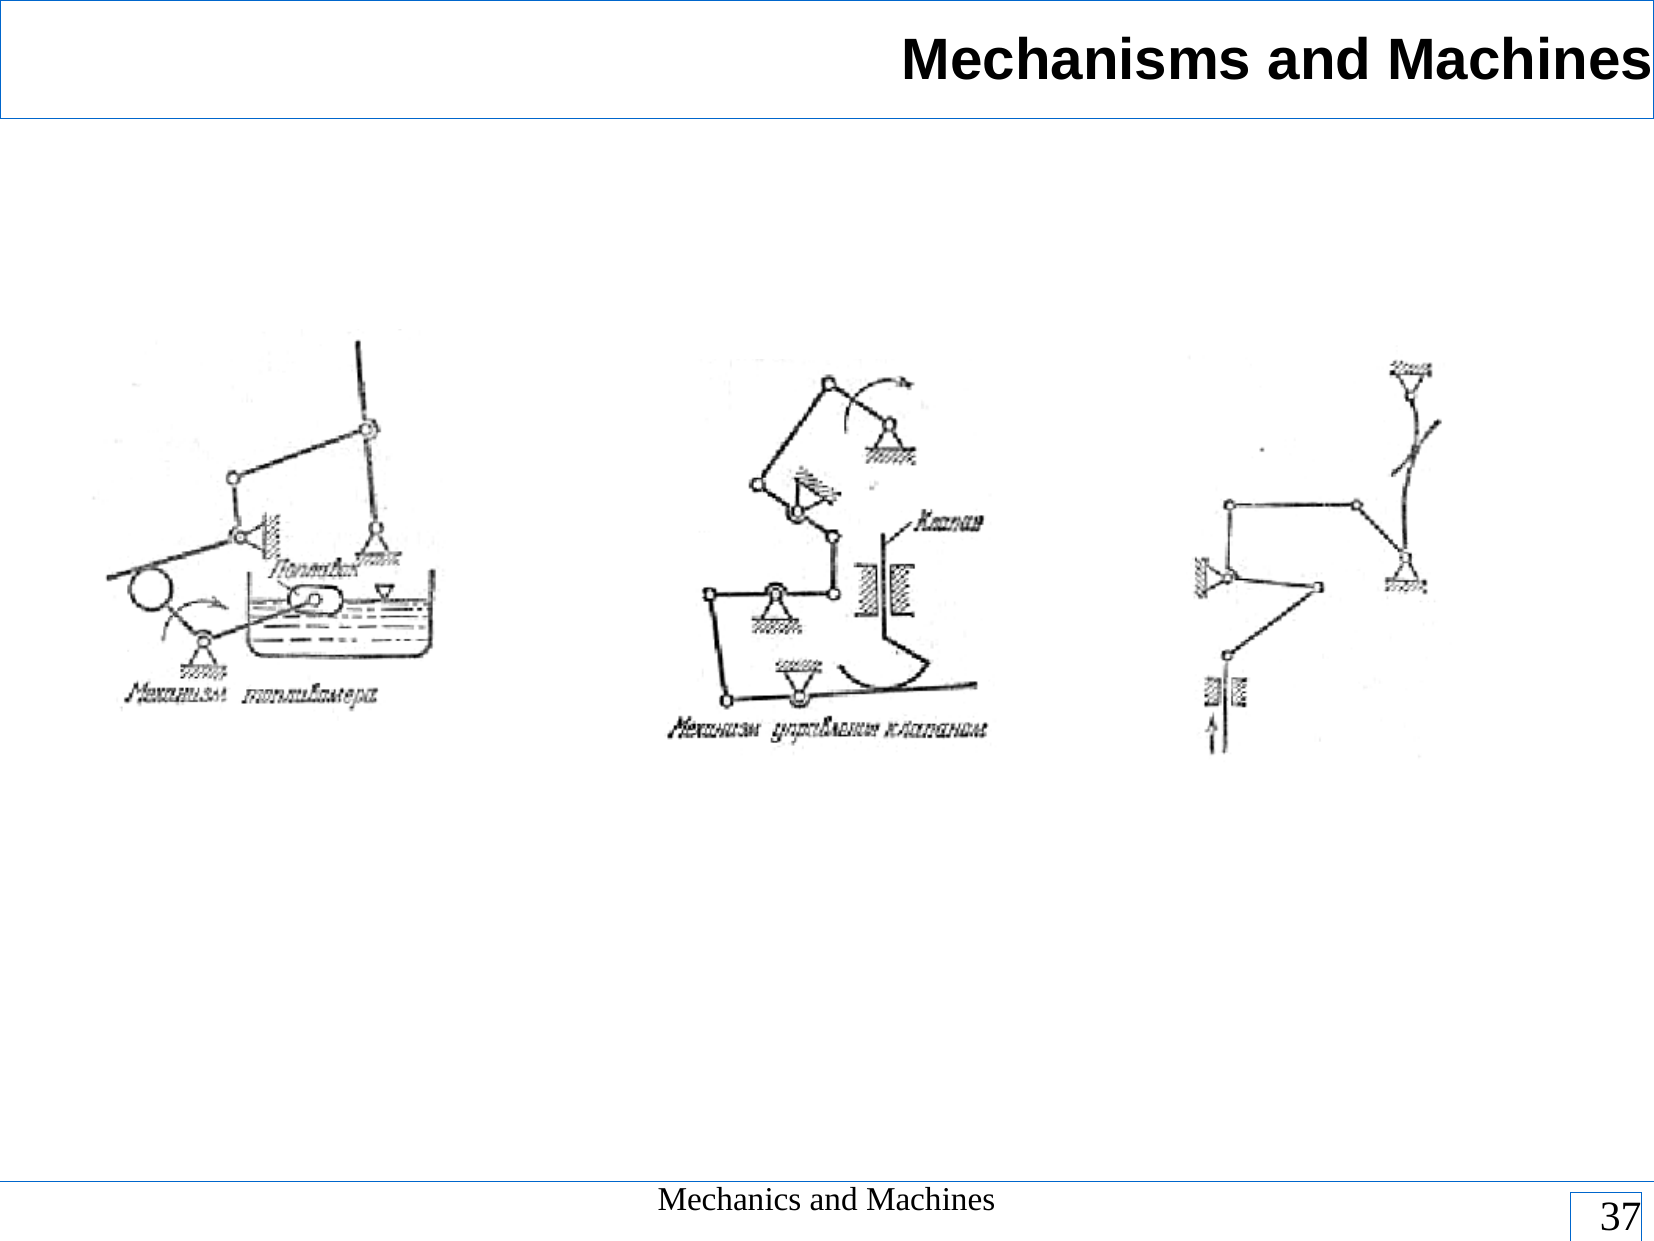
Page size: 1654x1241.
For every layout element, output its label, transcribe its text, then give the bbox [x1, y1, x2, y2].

picture [90, 329, 447, 721]
picture [660, 359, 998, 757]
picture [1186, 344, 1456, 767]
title Mechanisms and Machines [0, 0, 1654, 119]
